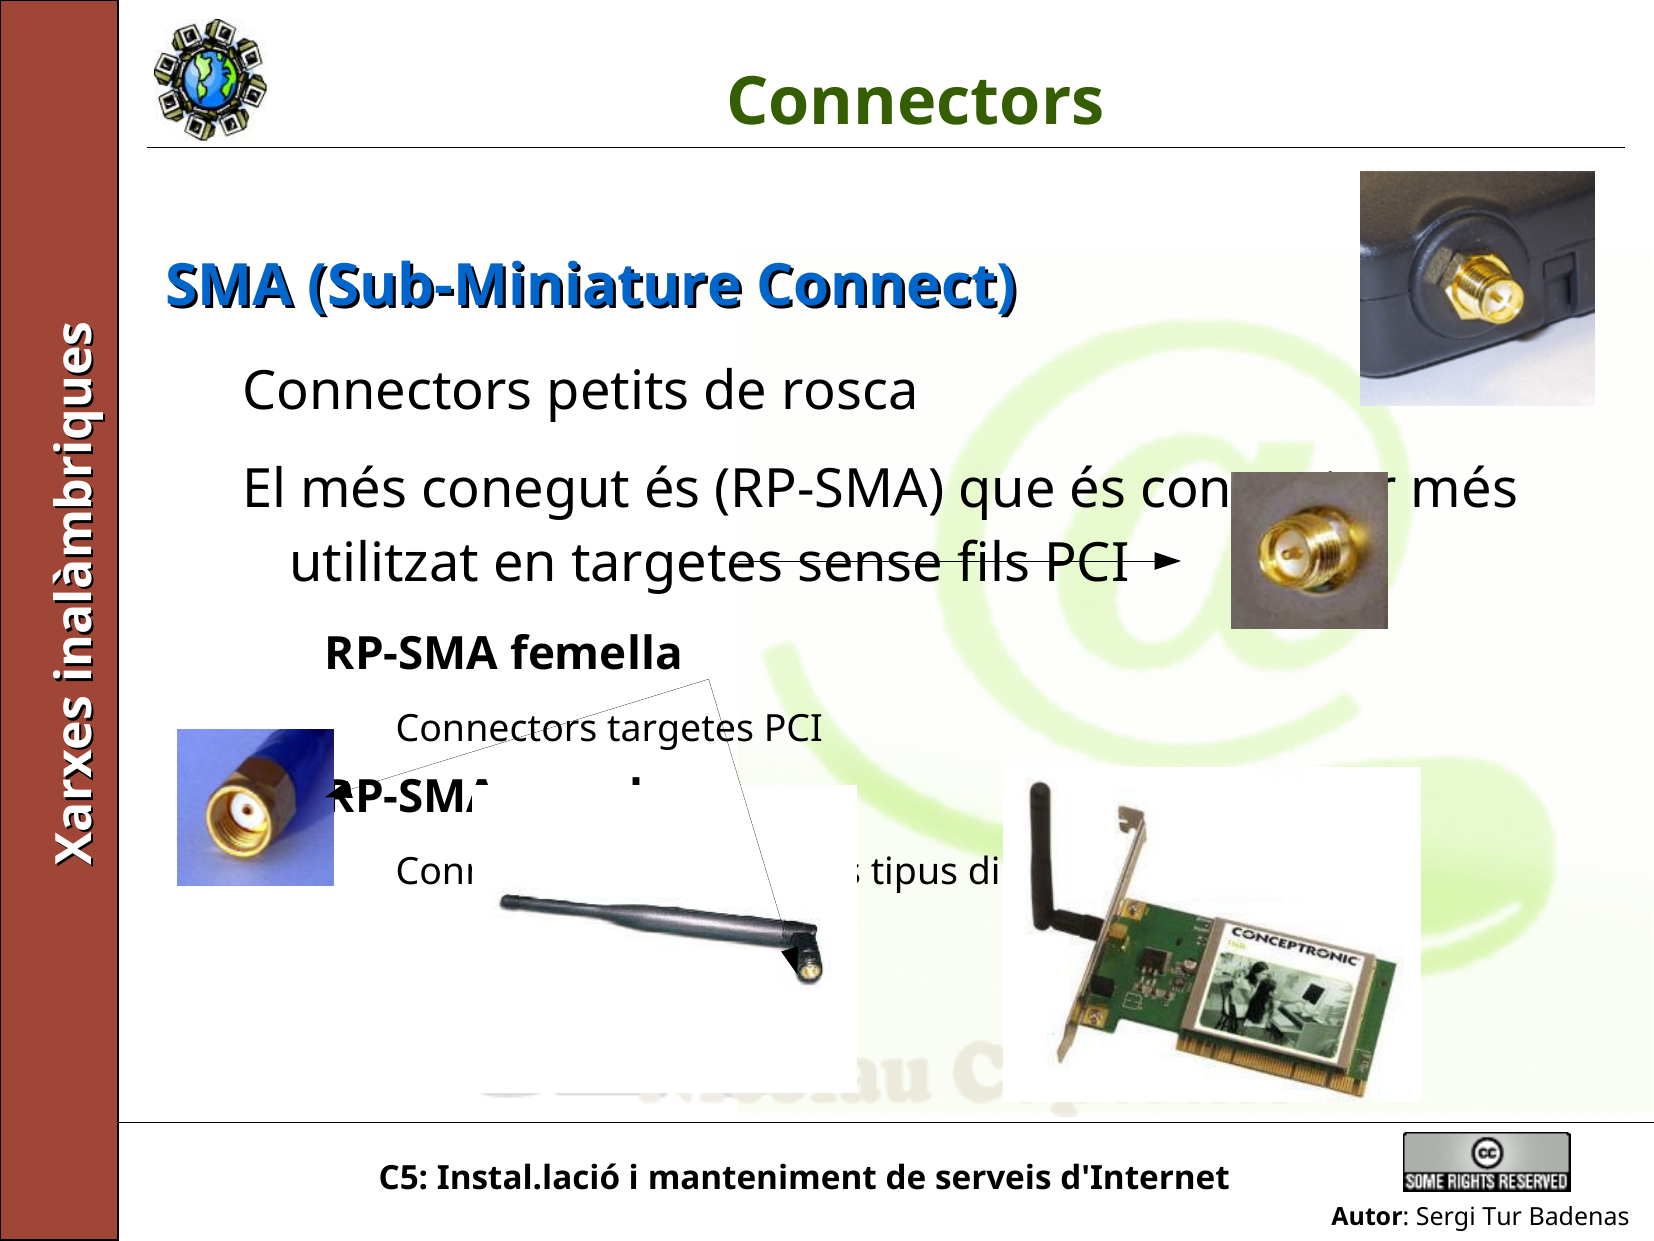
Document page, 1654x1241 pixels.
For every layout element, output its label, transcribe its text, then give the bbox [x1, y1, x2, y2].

list SMA (Sub-Miniature Connect) Connectors petits de rosca El més conegut és (RP-SMA) que és connector més utilitzat en targetes sense fils PCI RP-SMA femella Connectors targetes PCI RP-SMA mascle Connectors de les antenes tipus dipol [147, 242, 1636, 1078]
picture [466, 252, 1654, 1117]
picture [1360, 171, 1595, 406]
picture [154, 19, 268, 142]
picture [177, 729, 334, 886]
picture [1231, 472, 1388, 629]
picture [1403, 1132, 1571, 1192]
title Connectors [171, 56, 1654, 141]
